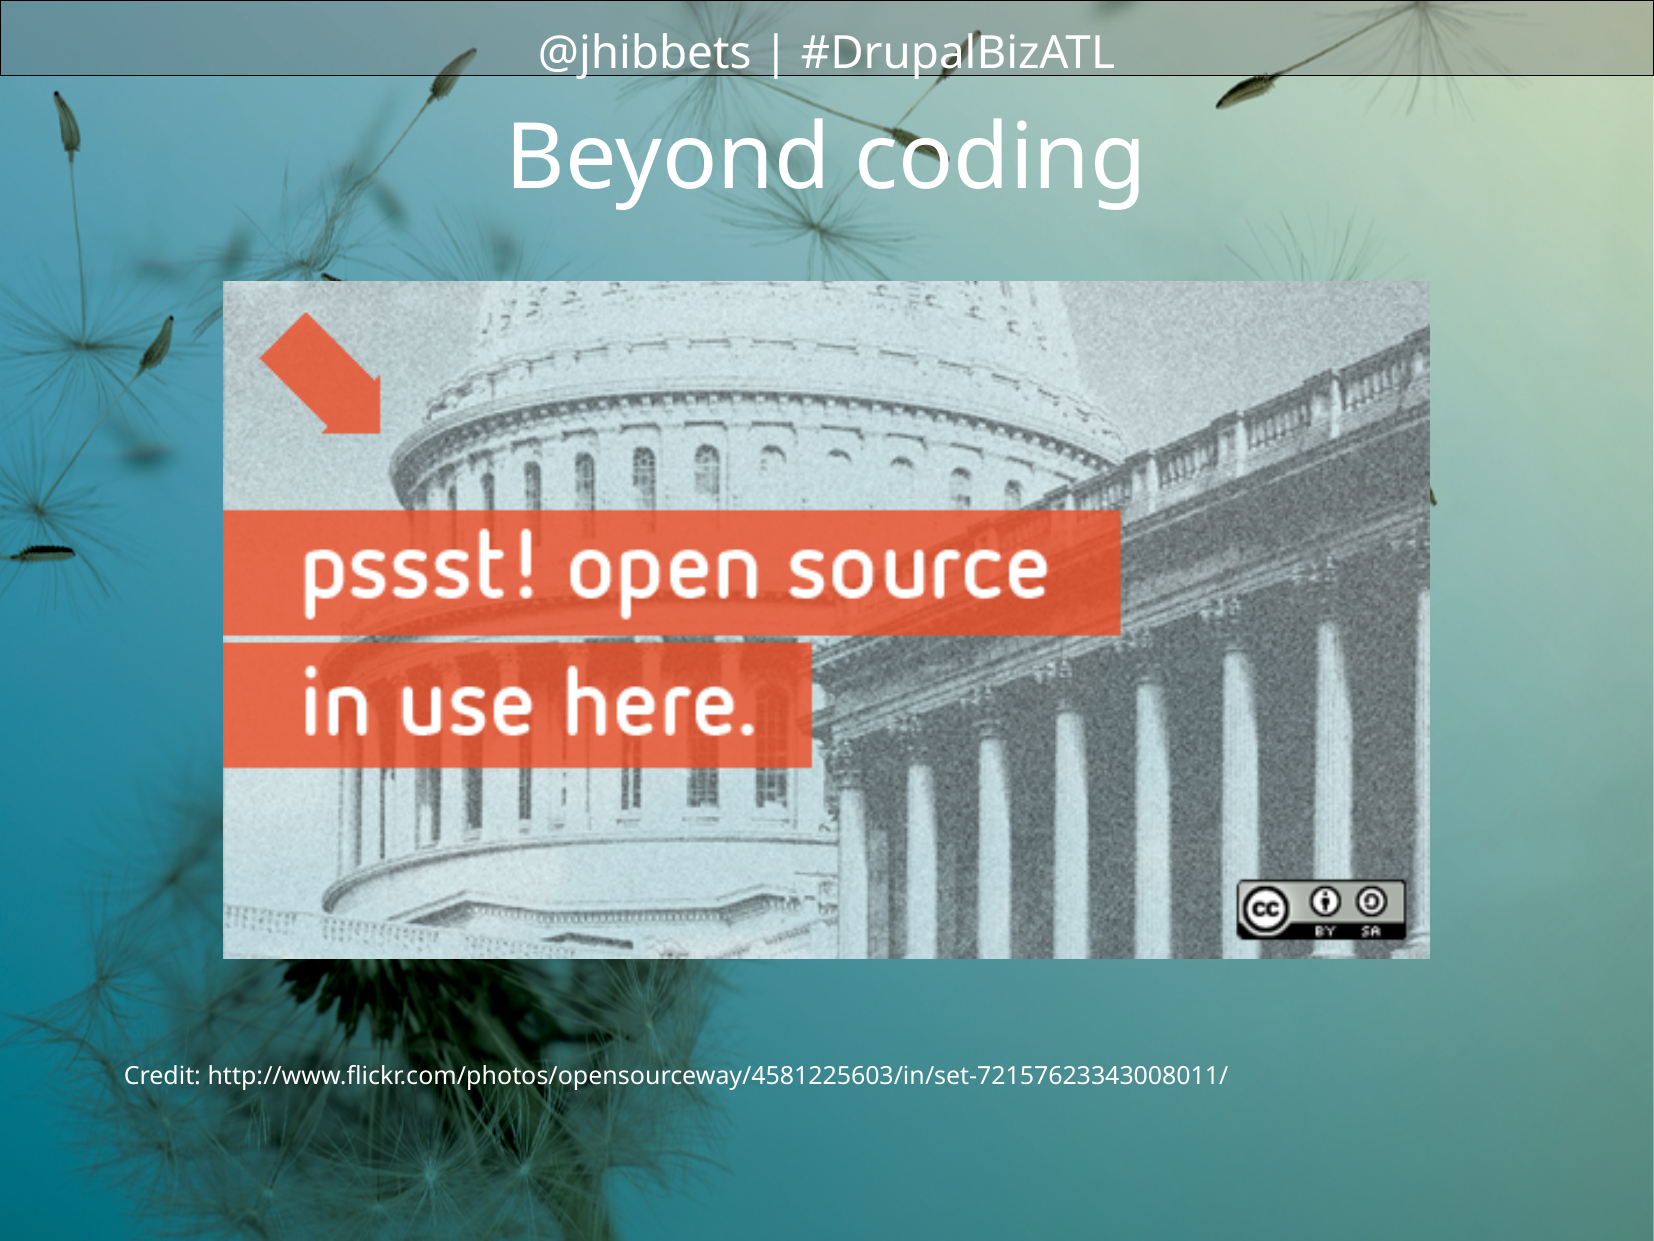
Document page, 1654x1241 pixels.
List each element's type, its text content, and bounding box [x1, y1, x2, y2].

text_box Credit: http://www.flickr.com/photos/opensourceway/4581225603/in/set-72157623343008011/ [109, 1050, 1236, 1093]
picture [0, 76, 1654, 1241]
title Beyond coding [82, 49, 1571, 257]
